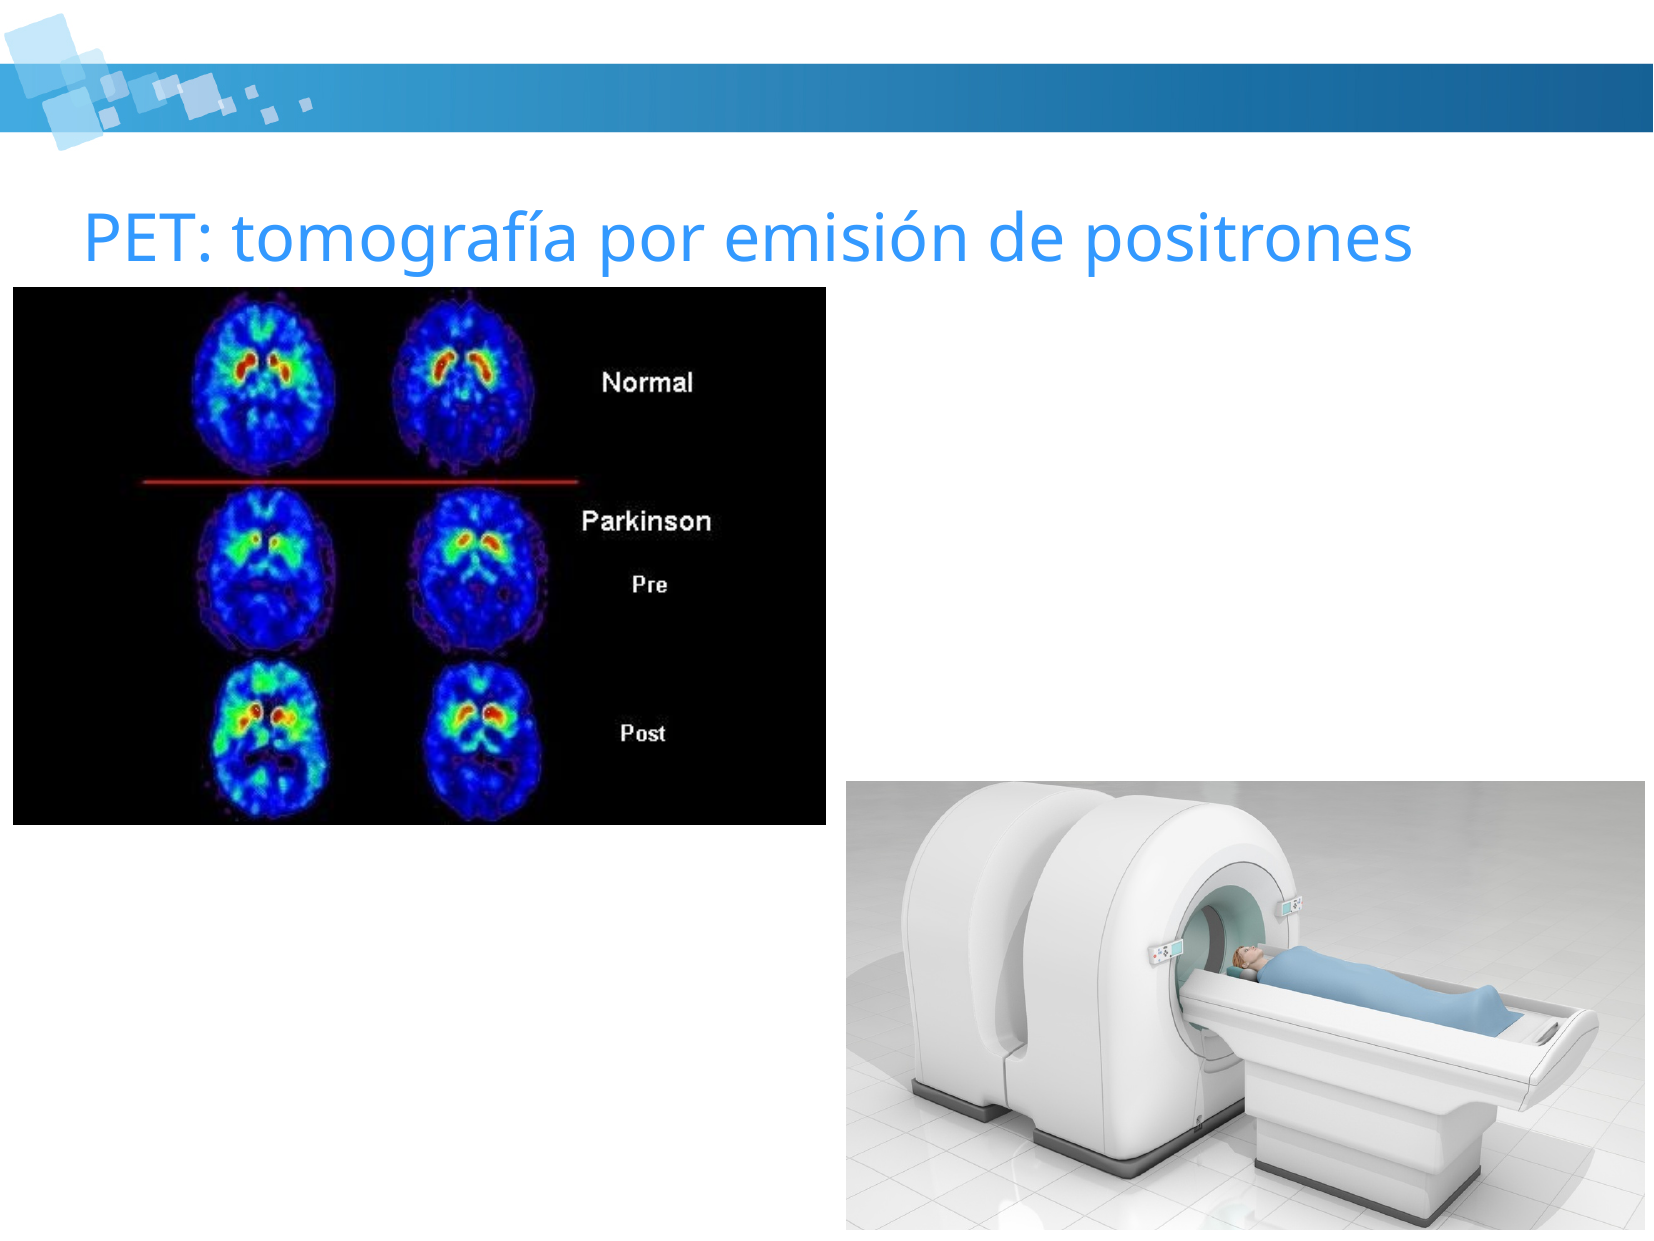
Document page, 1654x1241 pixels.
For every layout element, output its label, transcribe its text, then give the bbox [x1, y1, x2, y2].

picture [0, 0, 1653, 1238]
title PET: tomografía por emisión de positrones [82, 131, 1571, 339]
